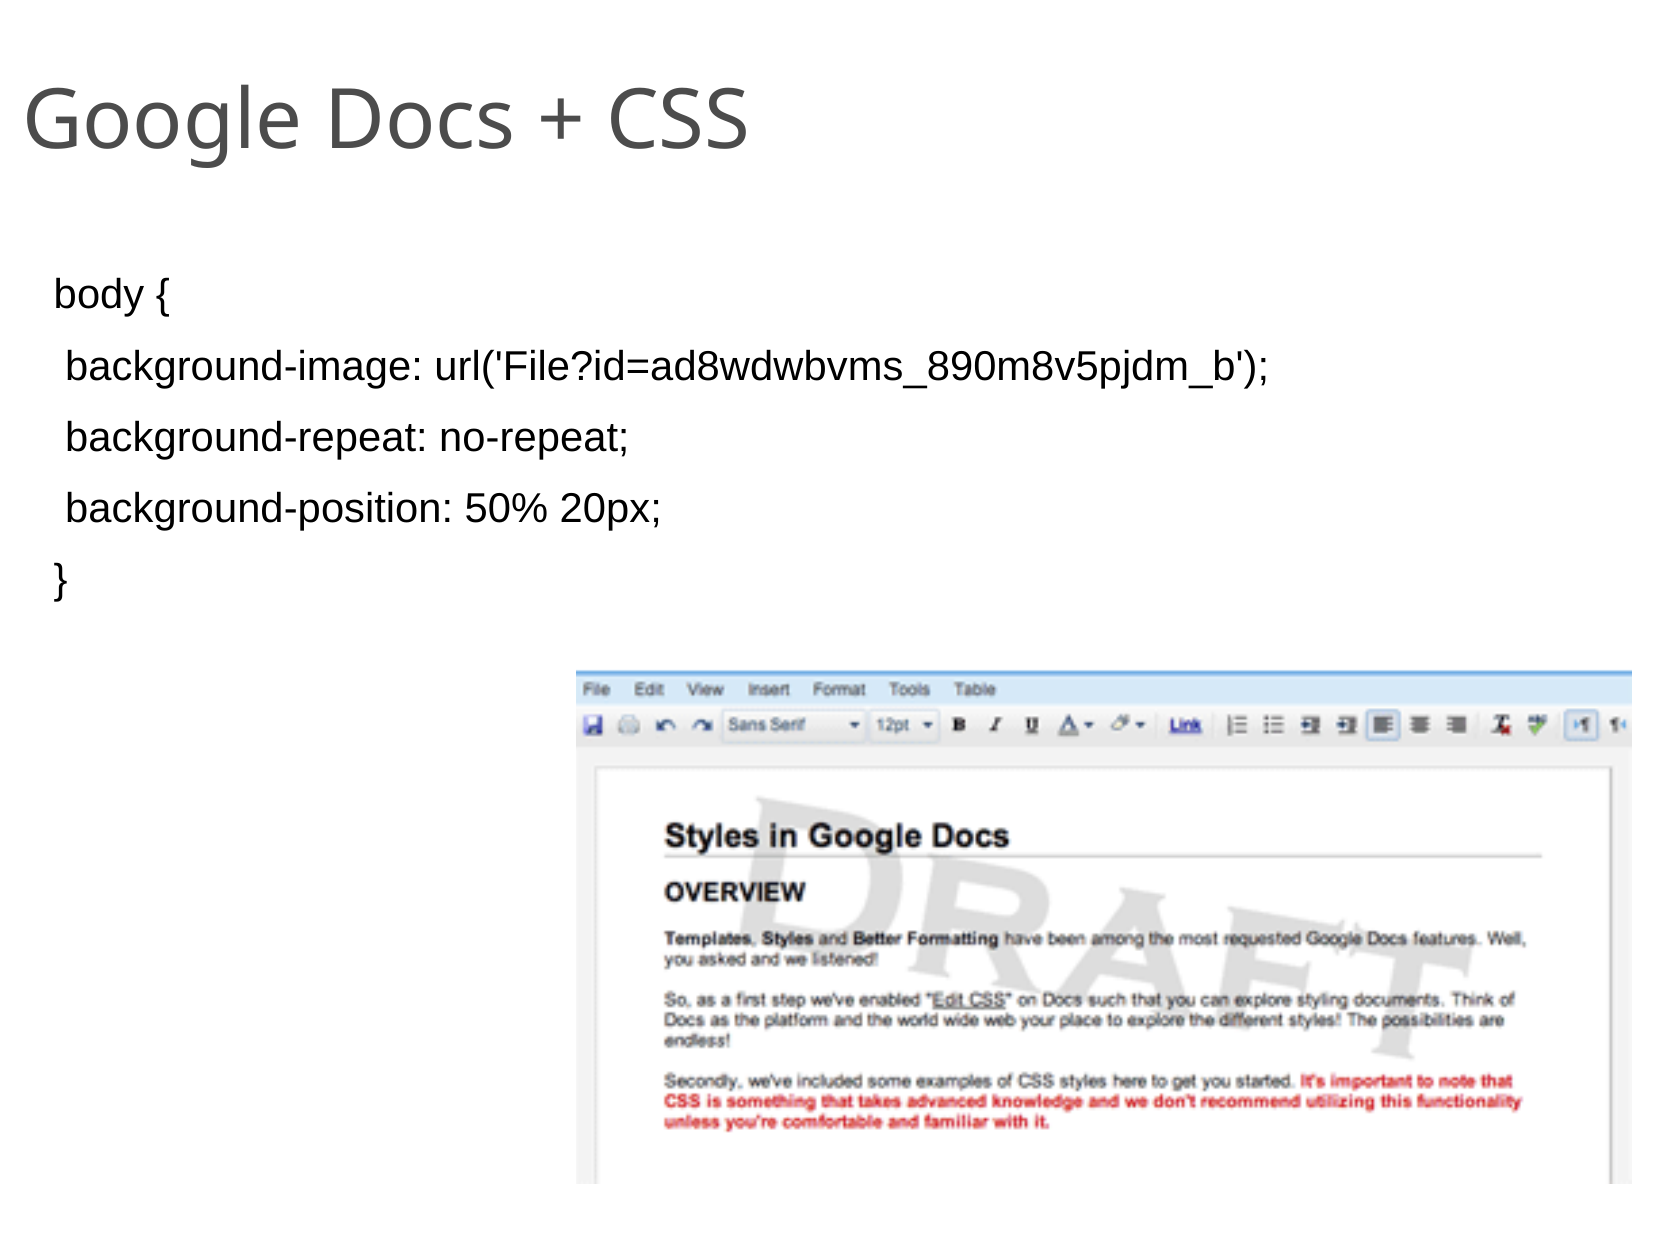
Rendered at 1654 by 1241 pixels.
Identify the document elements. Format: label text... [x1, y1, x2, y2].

text_box body { background-image: url('File?id=ad8wdwbvms_890m8v5pjdm_b'); background-repeat: no-repeat; background-position: 50% 20px; } [38, 263, 1506, 611]
picture [576, 669, 1632, 1184]
title Google Docs + CSS [22, 19, 1654, 213]
